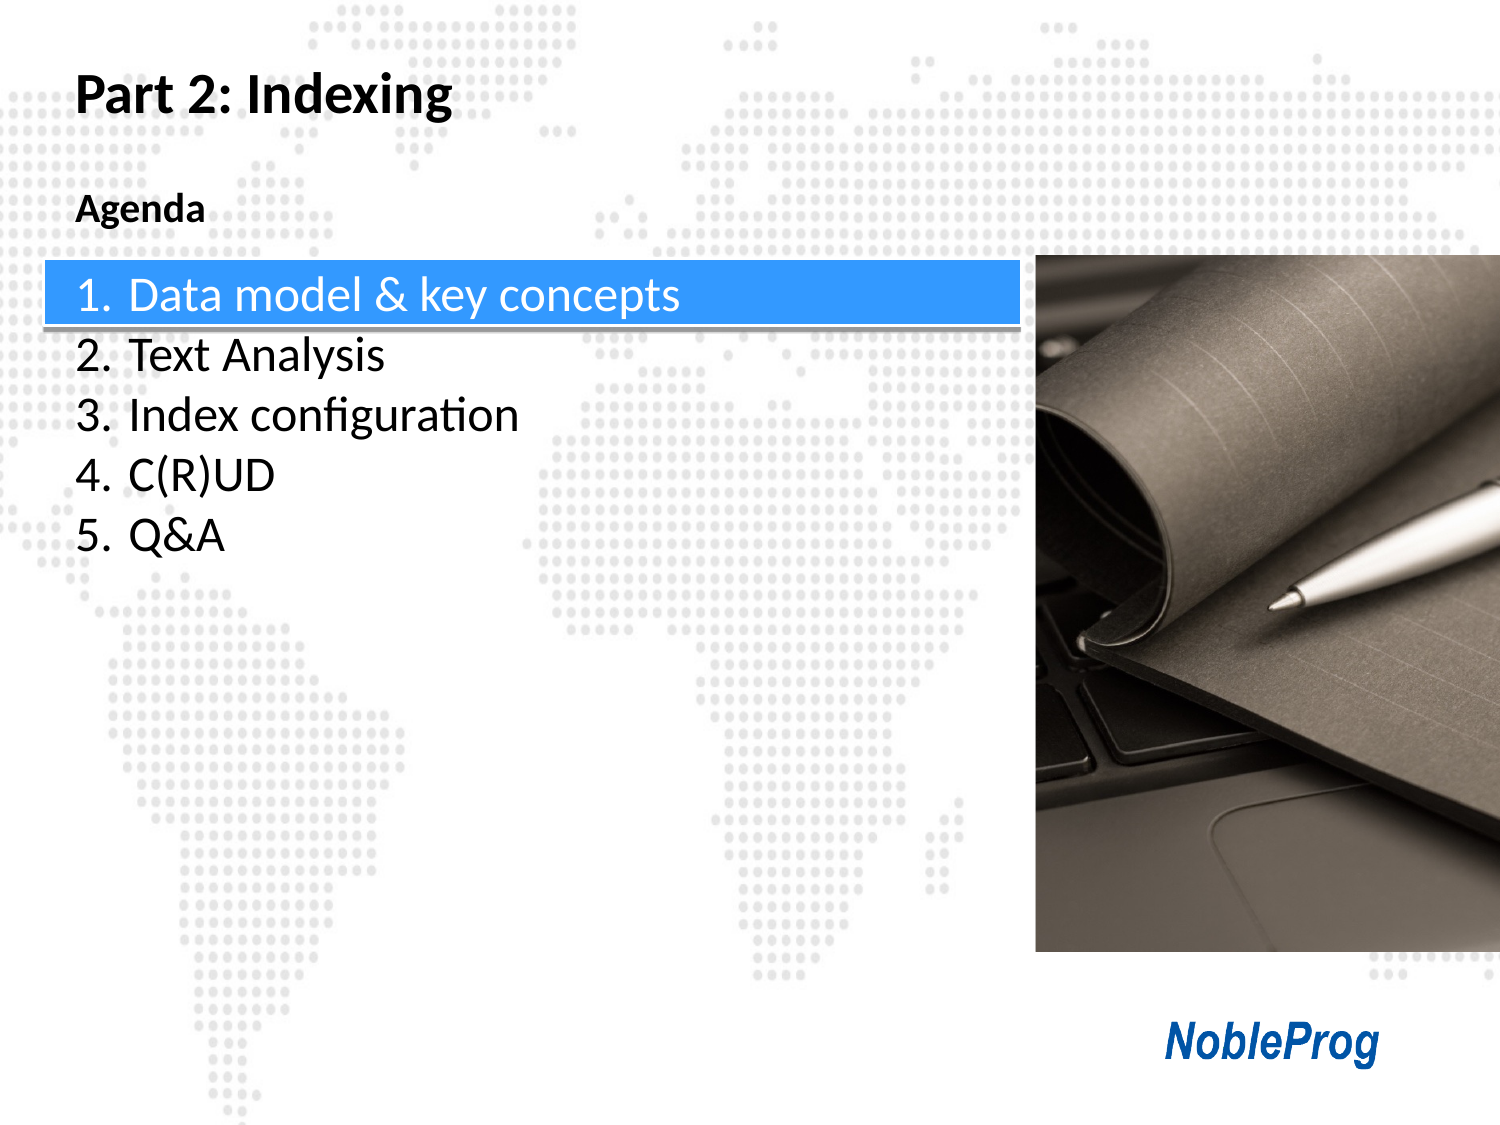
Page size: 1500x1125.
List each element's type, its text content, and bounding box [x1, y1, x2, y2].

text_box [43, 258, 1022, 326]
text_box Data model & key concepts Text Analysis Index configuration C(R)UD Q&A [75, 261, 1425, 958]
text_box Agenda [75, 180, 1425, 231]
text_box Part 2: Indexing [75, 55, 1425, 127]
picture [0, 0, 1500, 1125]
